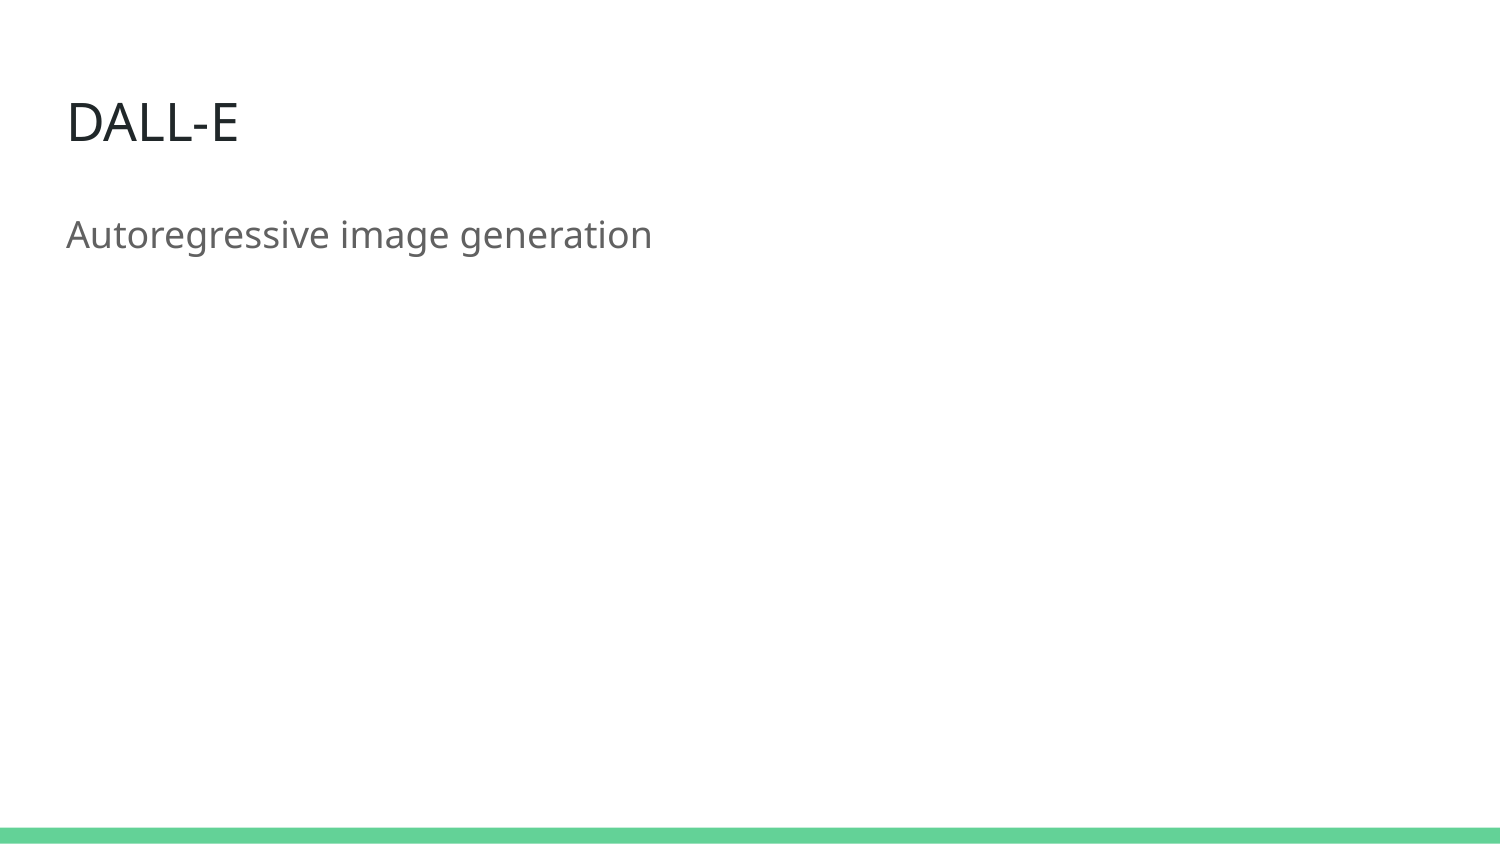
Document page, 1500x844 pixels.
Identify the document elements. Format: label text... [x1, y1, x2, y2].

list Autoregressive image generation [51, 189, 1449, 750]
title DALL-E [51, 72, 1449, 167]
